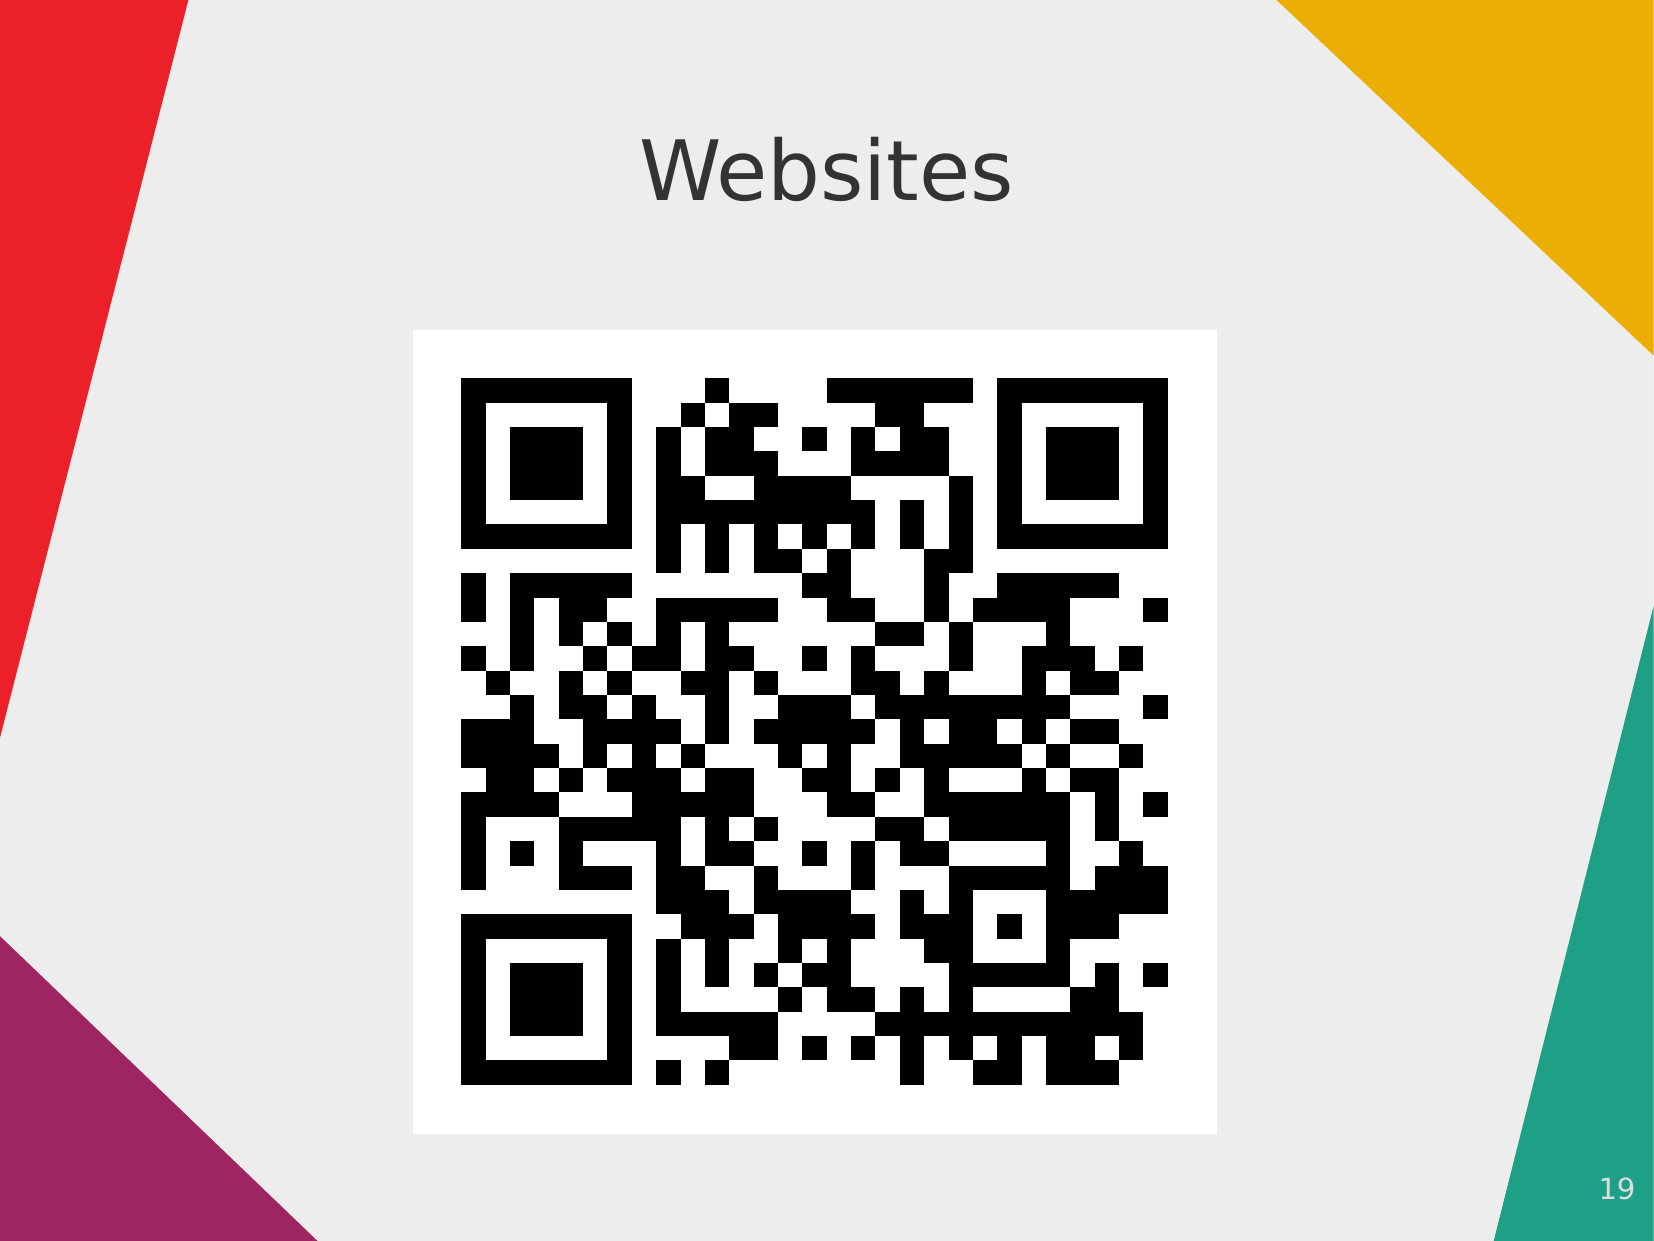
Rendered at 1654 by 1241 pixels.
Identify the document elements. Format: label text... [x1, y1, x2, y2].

title Websites [114, 73, 1539, 271]
picture [413, 330, 1217, 1134]
